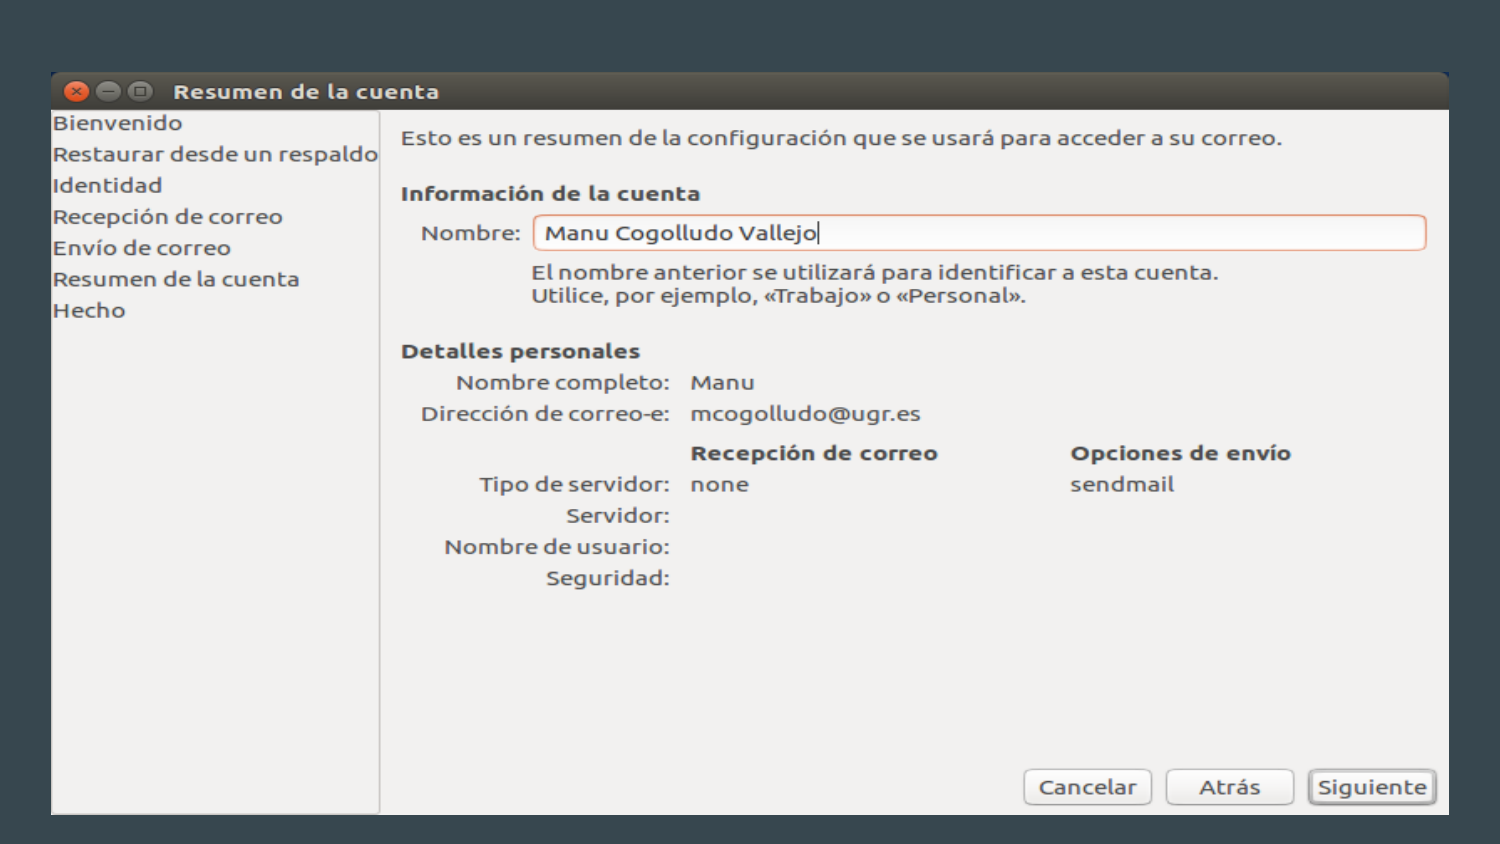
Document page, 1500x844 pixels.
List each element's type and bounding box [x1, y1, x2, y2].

picture [51, 72, 1449, 815]
